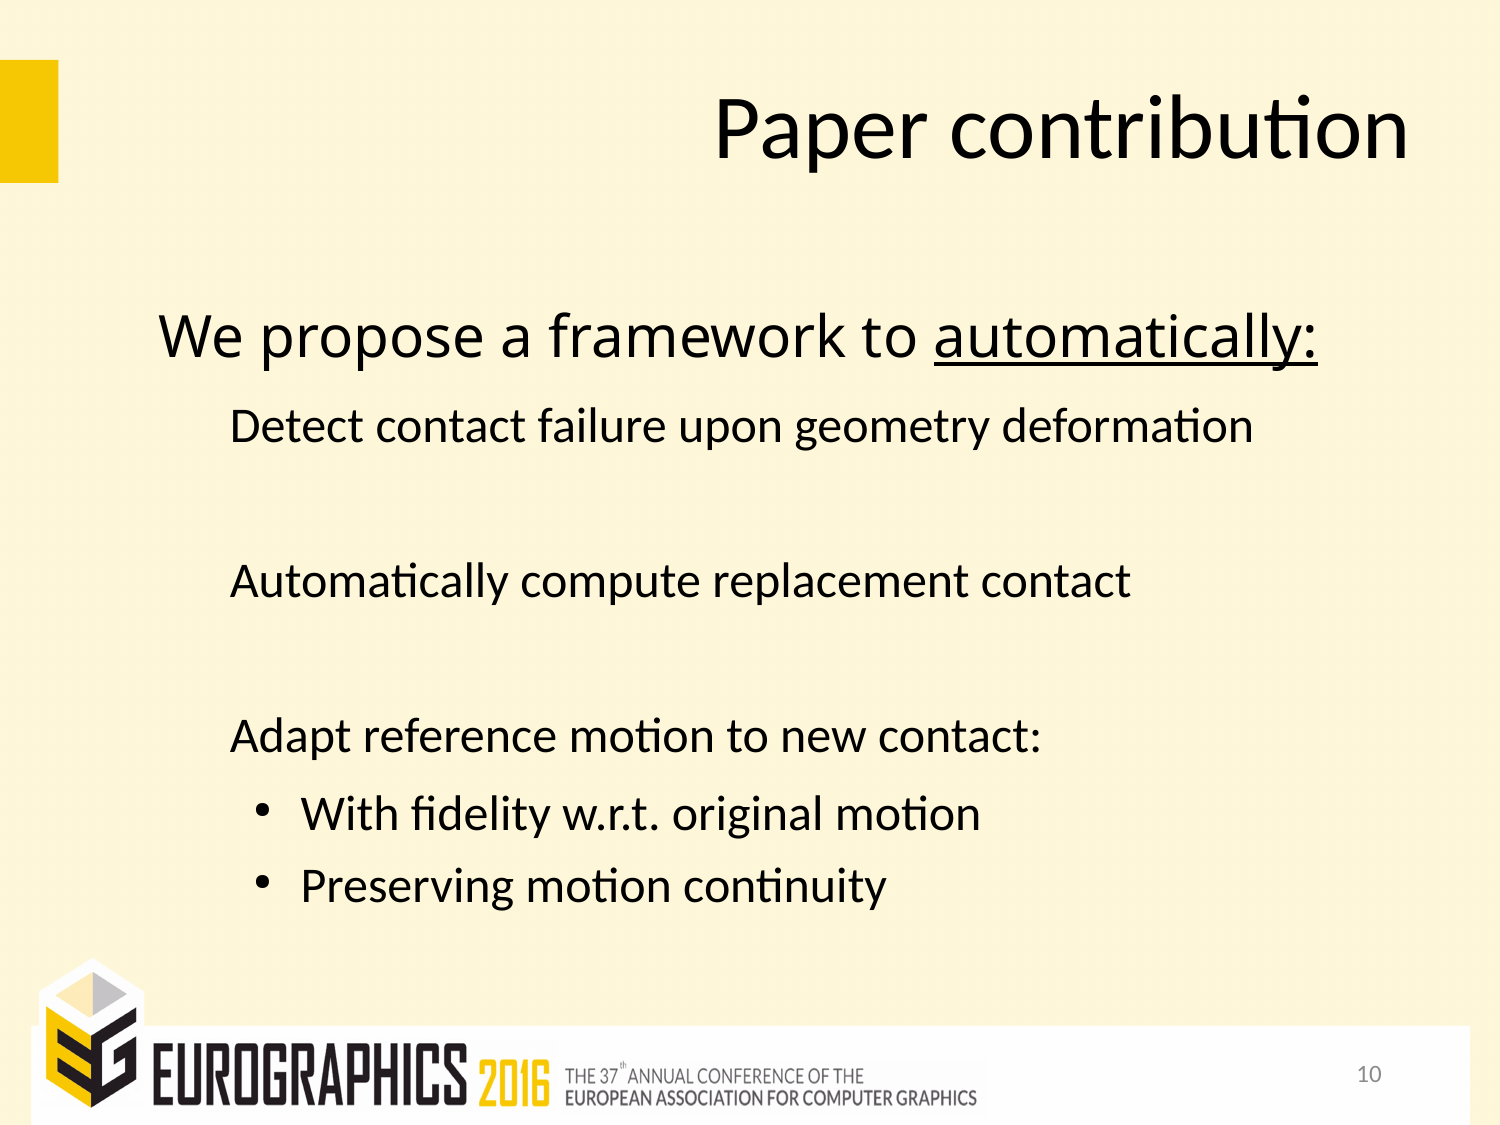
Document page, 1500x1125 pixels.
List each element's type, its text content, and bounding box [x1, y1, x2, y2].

slide_number <numéro> [1303, 1042, 1397, 1103]
title Paper contribution [58, 59, 1442, 183]
list We propose a framework to automatically: Detect contact failure upon geometry deformation Automatically compute replacement contact Adapt reference motion to new contact: With fidelity w.r.t. original motion Preserving motion continuity [58, 299, 1442, 986]
picture [0, 0, 1500, 1125]
